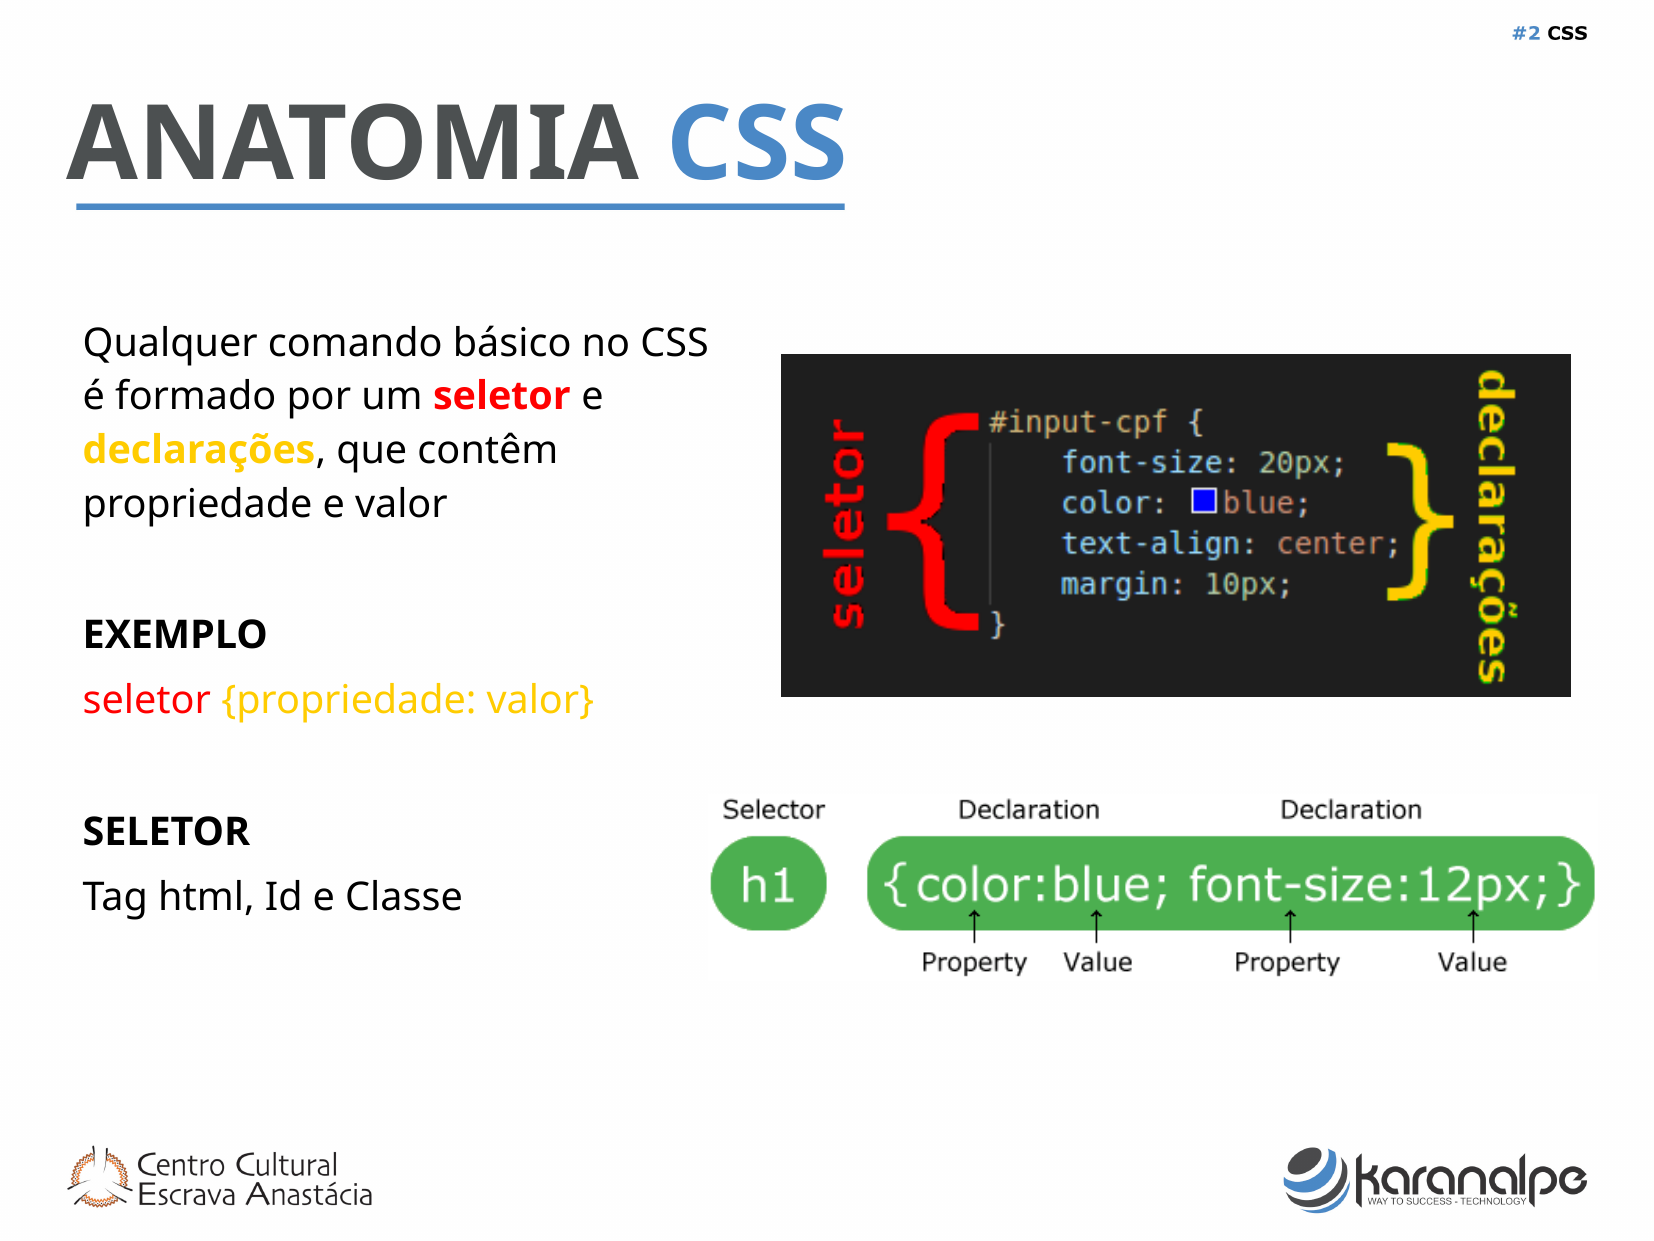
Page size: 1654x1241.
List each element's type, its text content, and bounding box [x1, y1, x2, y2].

title ANATOMIA CSS [66, 35, 1555, 243]
list Qualquer comando básico no CSS é formado por um seletor e declarações, que contêm propriedade e valor EXEMPLO seletor {propriedade: valor} SELETOR Tag html, Id e Classe [82, 313, 721, 993]
picture [0, 0, 1654, 1241]
